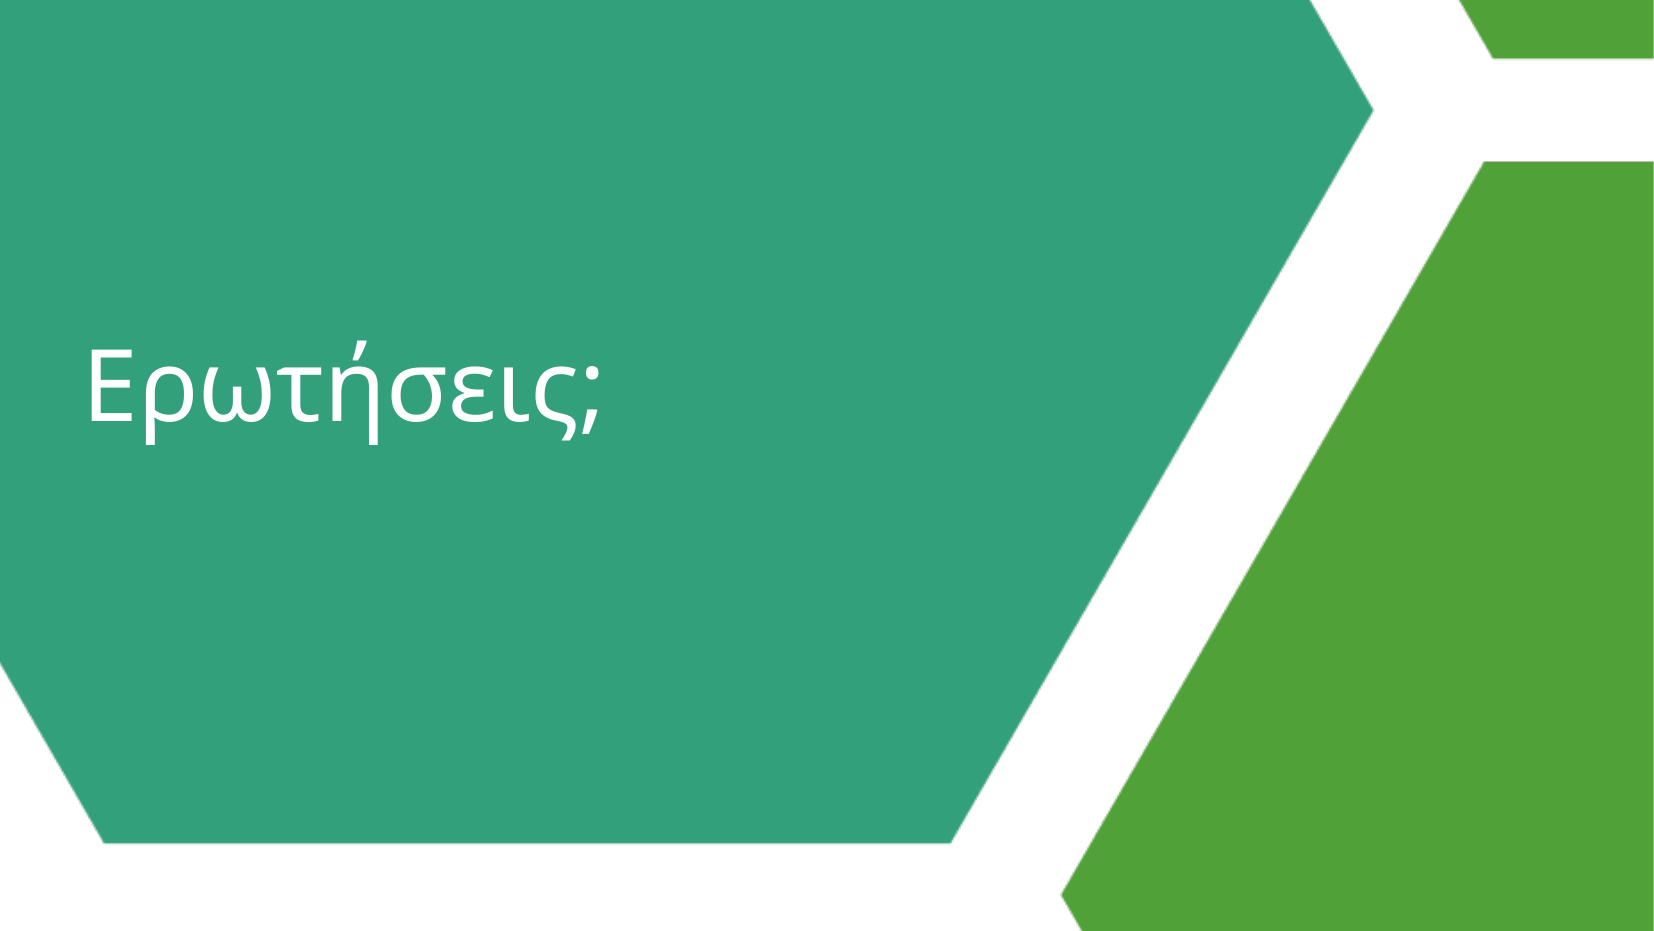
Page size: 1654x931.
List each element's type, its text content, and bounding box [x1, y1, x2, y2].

title Ερωτήσεις; [82, 249, 1218, 515]
picture [0, 0, 1654, 931]
